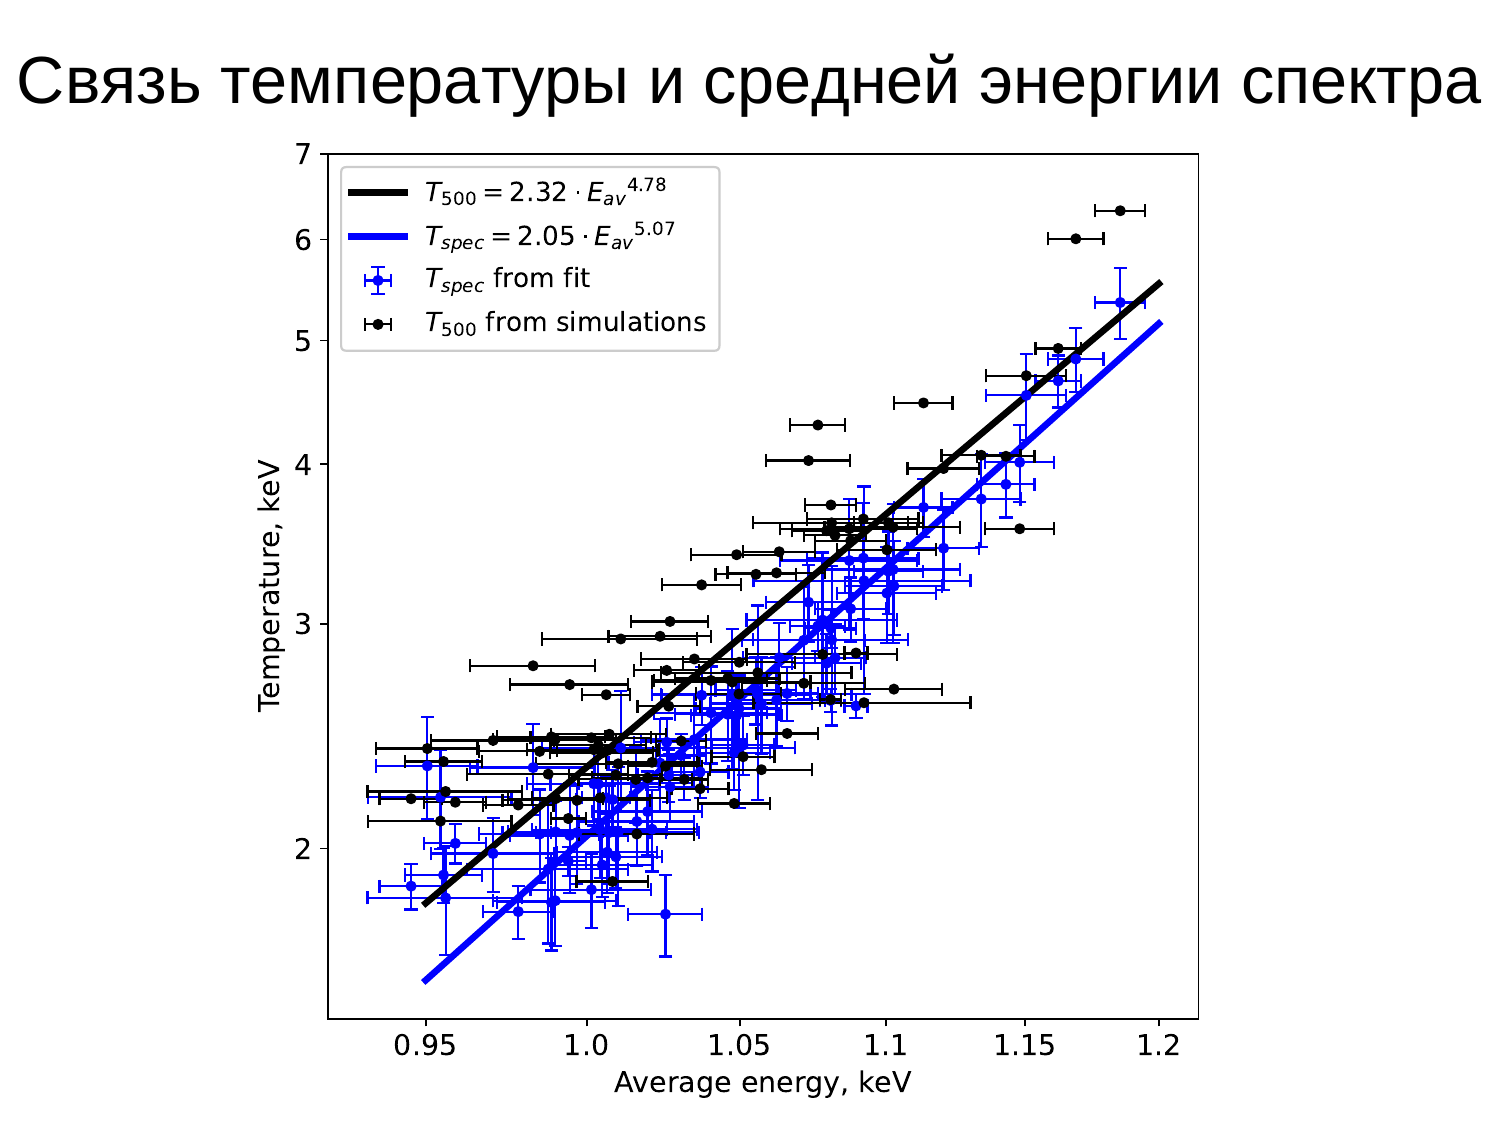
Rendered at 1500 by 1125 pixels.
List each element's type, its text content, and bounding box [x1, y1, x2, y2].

title Связь температуры и средней энергии спектра [0, 2, 1500, 153]
picture [187, 153, 1313, 1125]
